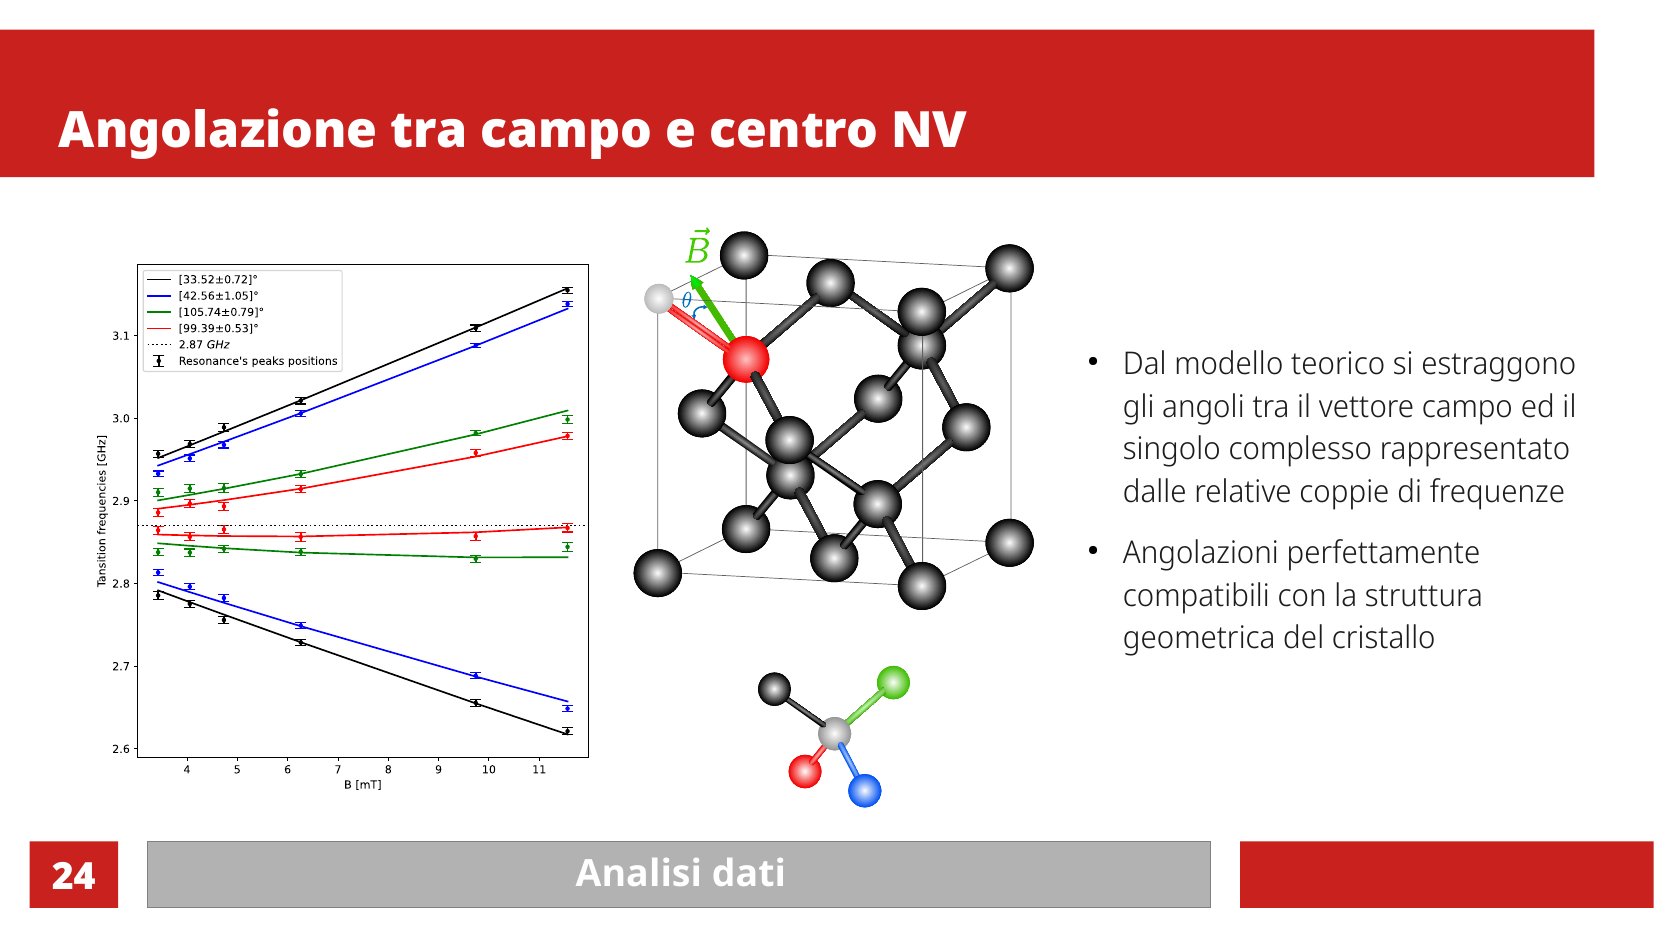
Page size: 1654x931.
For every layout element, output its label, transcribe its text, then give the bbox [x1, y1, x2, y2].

text_box Analisi dati [155, 838, 1206, 905]
picture [75, 162, 1159, 858]
title Angolazione tra campo e centro NV [59, 44, 1595, 163]
list Dal modello teorico si estraggono gli angoli tra il vettore campo ed il singolo complesso rappresentato dalle relative coppie di frequenze Angolazioni perfettamente compatibili con la struttura geometrica del cristallo [1087, 211, 1613, 788]
